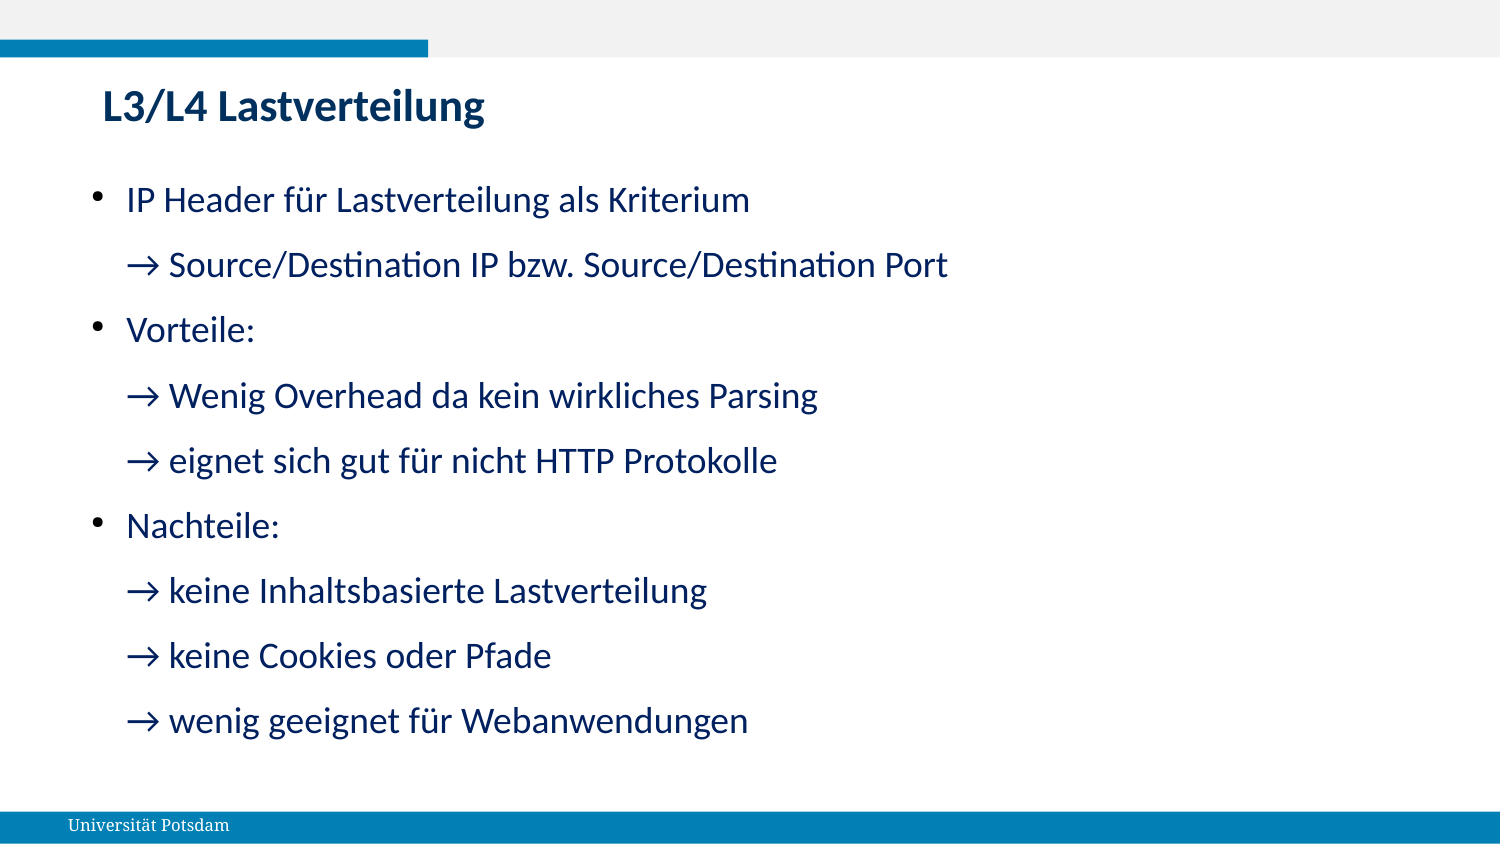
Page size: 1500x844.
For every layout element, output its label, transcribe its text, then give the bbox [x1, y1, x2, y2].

title L3/L4 Lastverteilung [87, 88, 1418, 119]
text_box IP Header für Lastverteilung als Kriterium → Source/Destination IP bzw. Source/Destination Port Vorteile: → Wenig Overhead da kein wirkliches Parsing → eignet sich gut für nicht HTTP Protokolle Nachteile: → keine Inhaltsbasierte Lastverteilung → keine Cookies oder Pfade → wenig geeignet für Webanwendungen [76, 167, 1418, 798]
